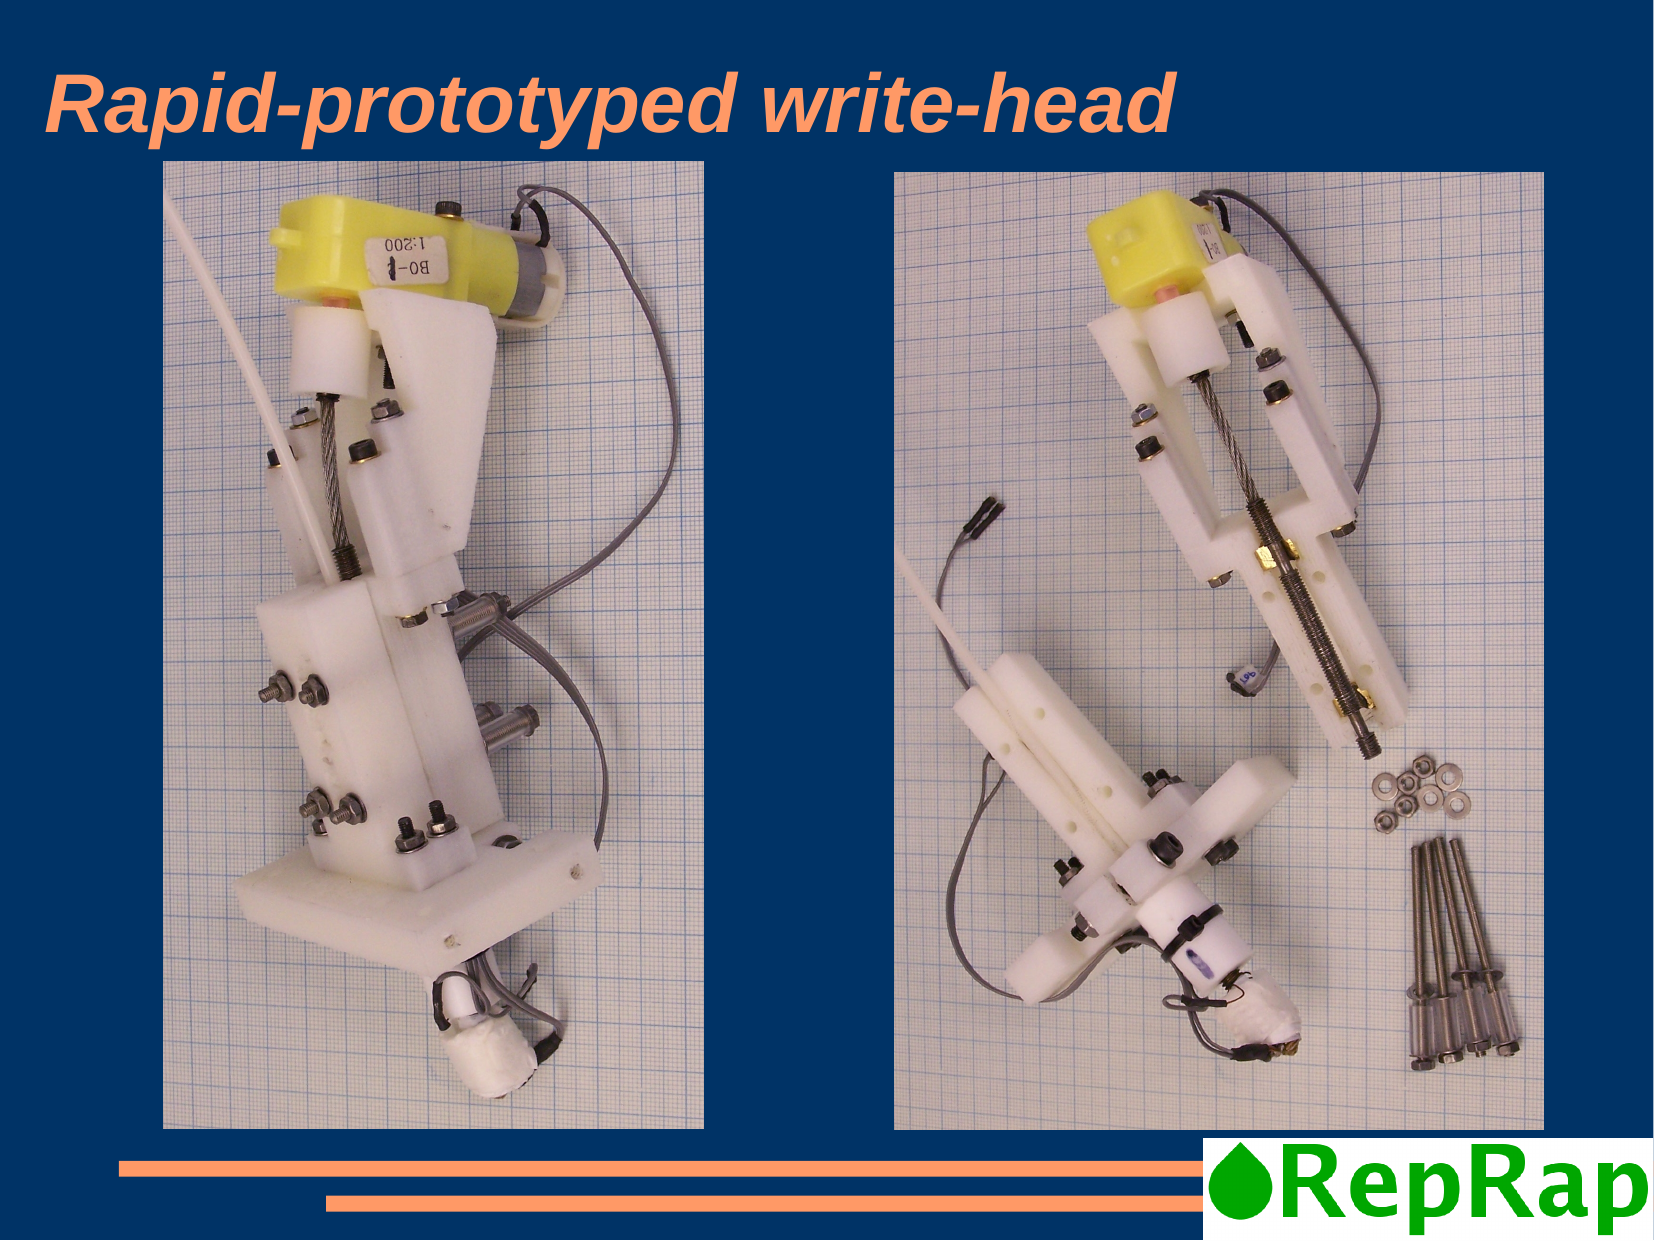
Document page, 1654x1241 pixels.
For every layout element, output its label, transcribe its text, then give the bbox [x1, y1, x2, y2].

title Rapid-prototyped write-head [44, 0, 1574, 208]
picture [1203, 1138, 1654, 1241]
picture [894, 172, 1544, 1130]
picture [163, 161, 704, 1129]
